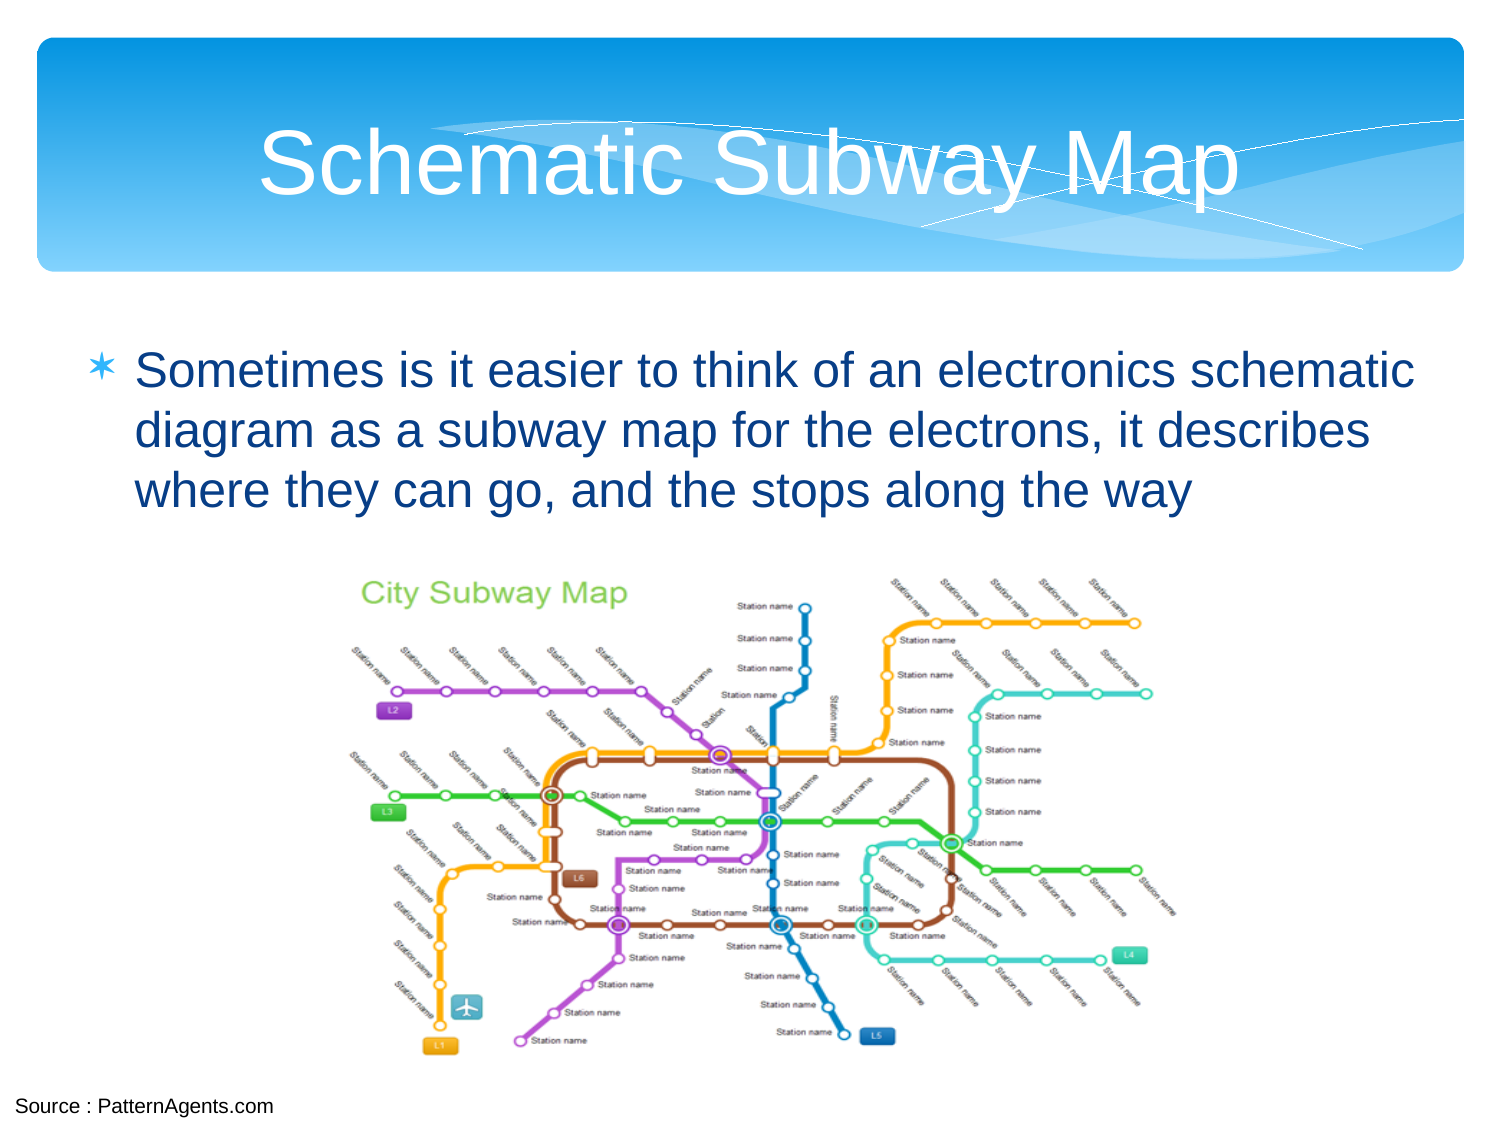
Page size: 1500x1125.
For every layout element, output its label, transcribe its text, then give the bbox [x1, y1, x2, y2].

title Schematic Subway Map [75, 55, 1426, 261]
picture [339, 569, 1201, 1081]
text_box Source : PatternAgents.com [0, 1084, 313, 1125]
list Sometimes is it easier to think of an electronics schematic diagram as a subway map for the electrons, it describes where they can go, and the stops along the way [75, 329, 1456, 1005]
